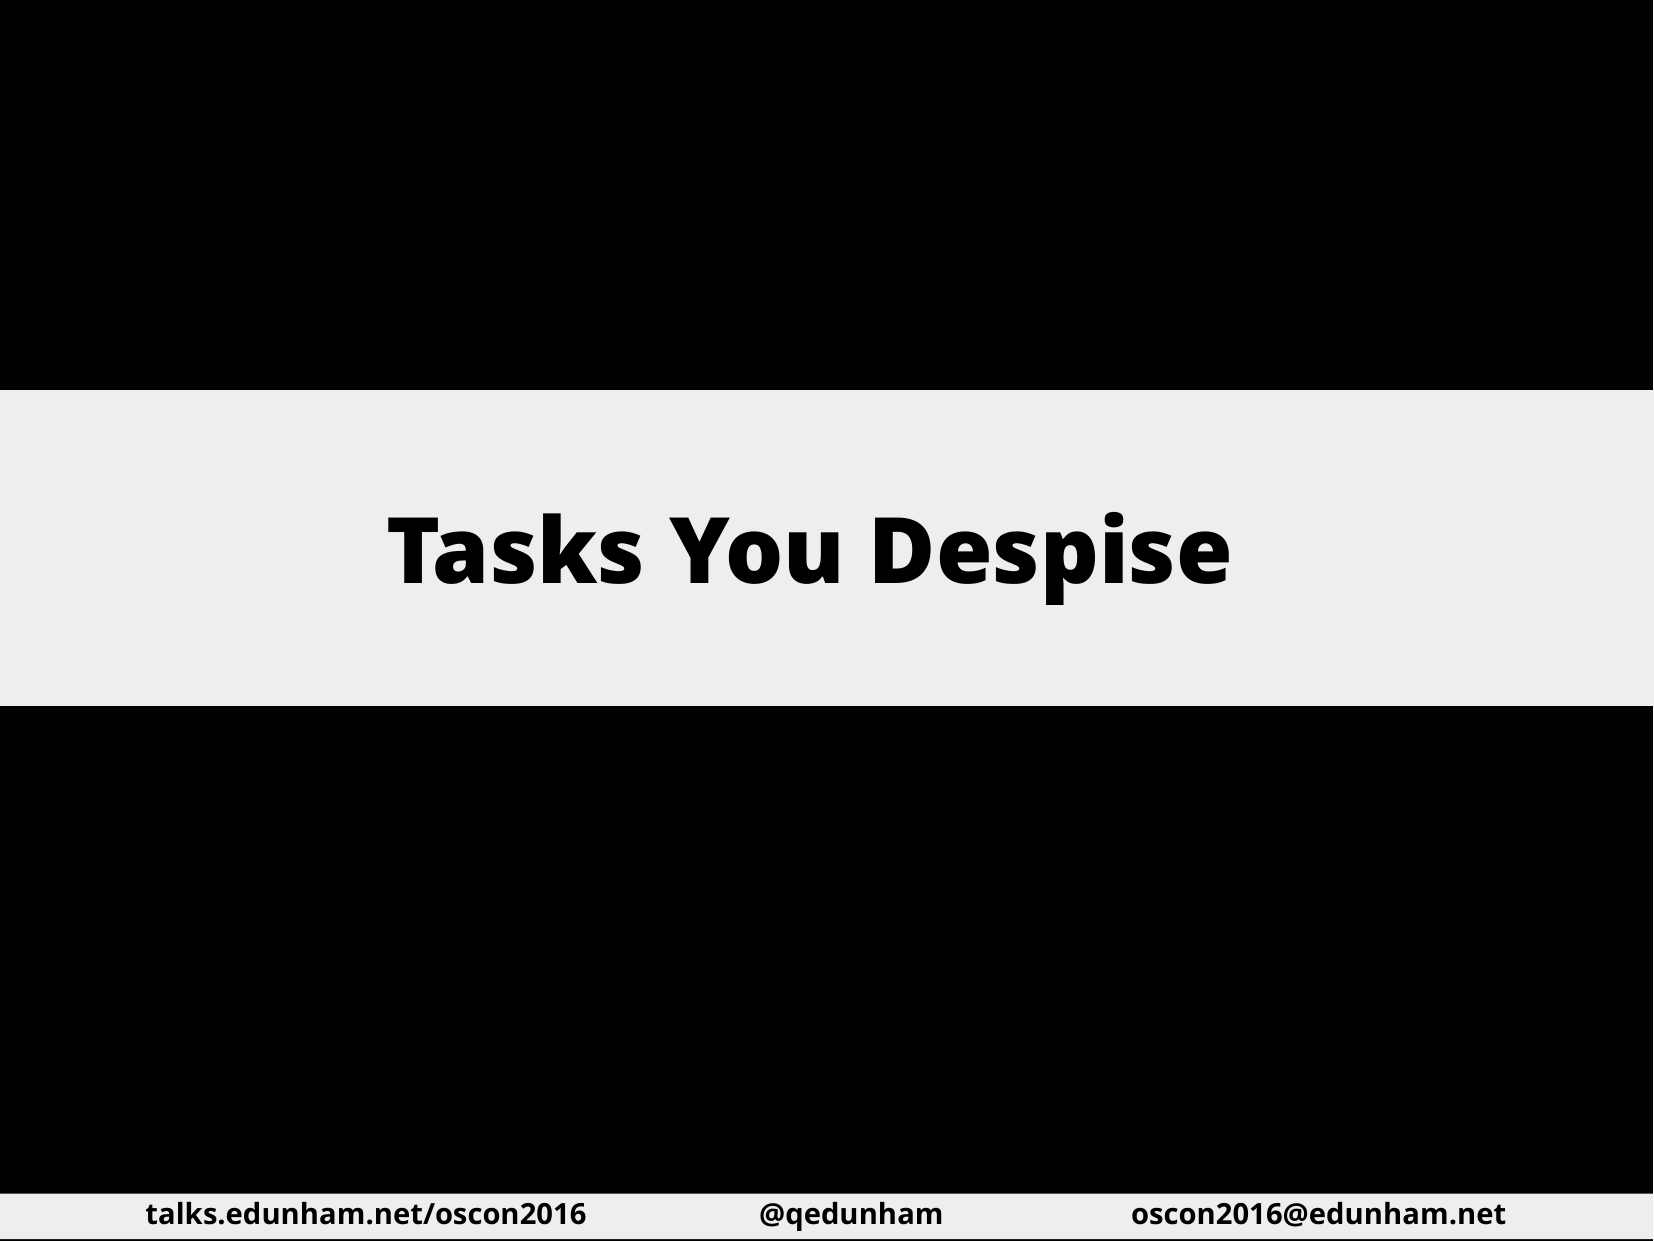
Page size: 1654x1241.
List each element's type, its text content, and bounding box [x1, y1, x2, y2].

title Tasks You Despise [0, 390, 1621, 706]
